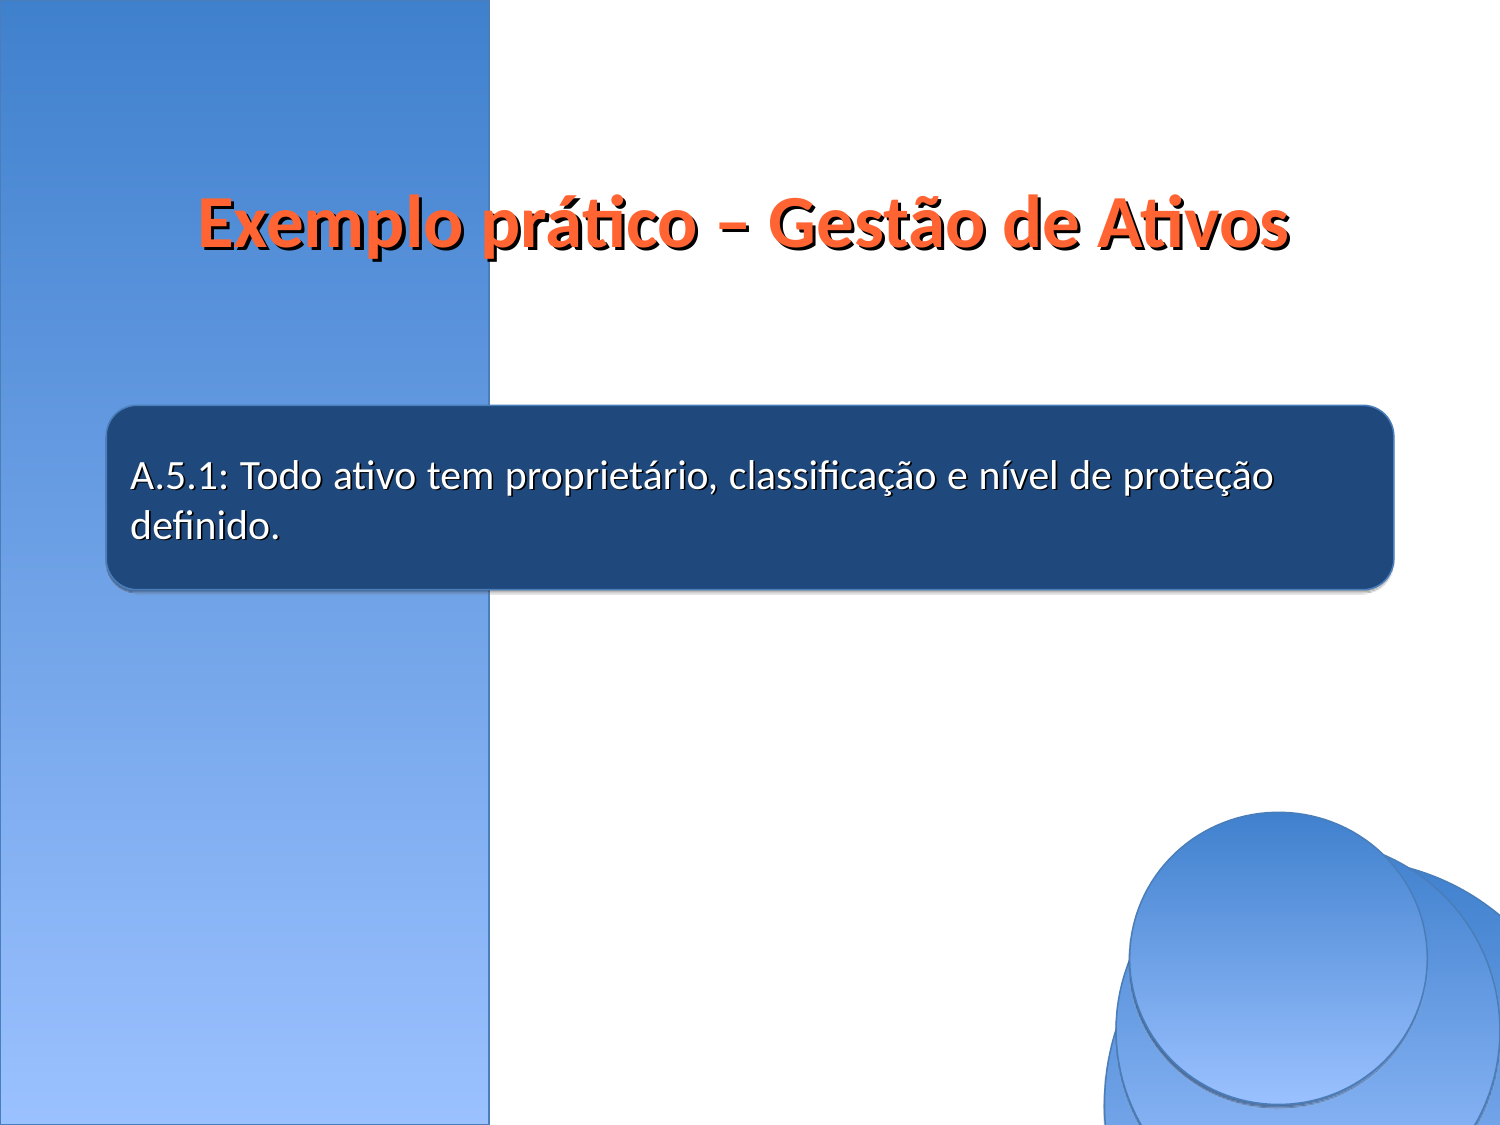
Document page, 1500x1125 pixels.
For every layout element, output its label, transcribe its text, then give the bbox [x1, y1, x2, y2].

text_box [1104, 812, 1500, 1125]
text_box Exemplo prático – Gestão de Ativos [182, 120, 1318, 272]
text_box [0, 0, 489, 1125]
text_box A.5.1: Todo ativo tem proprietário, classificação e nível de proteção definido. [106, 405, 1394, 590]
